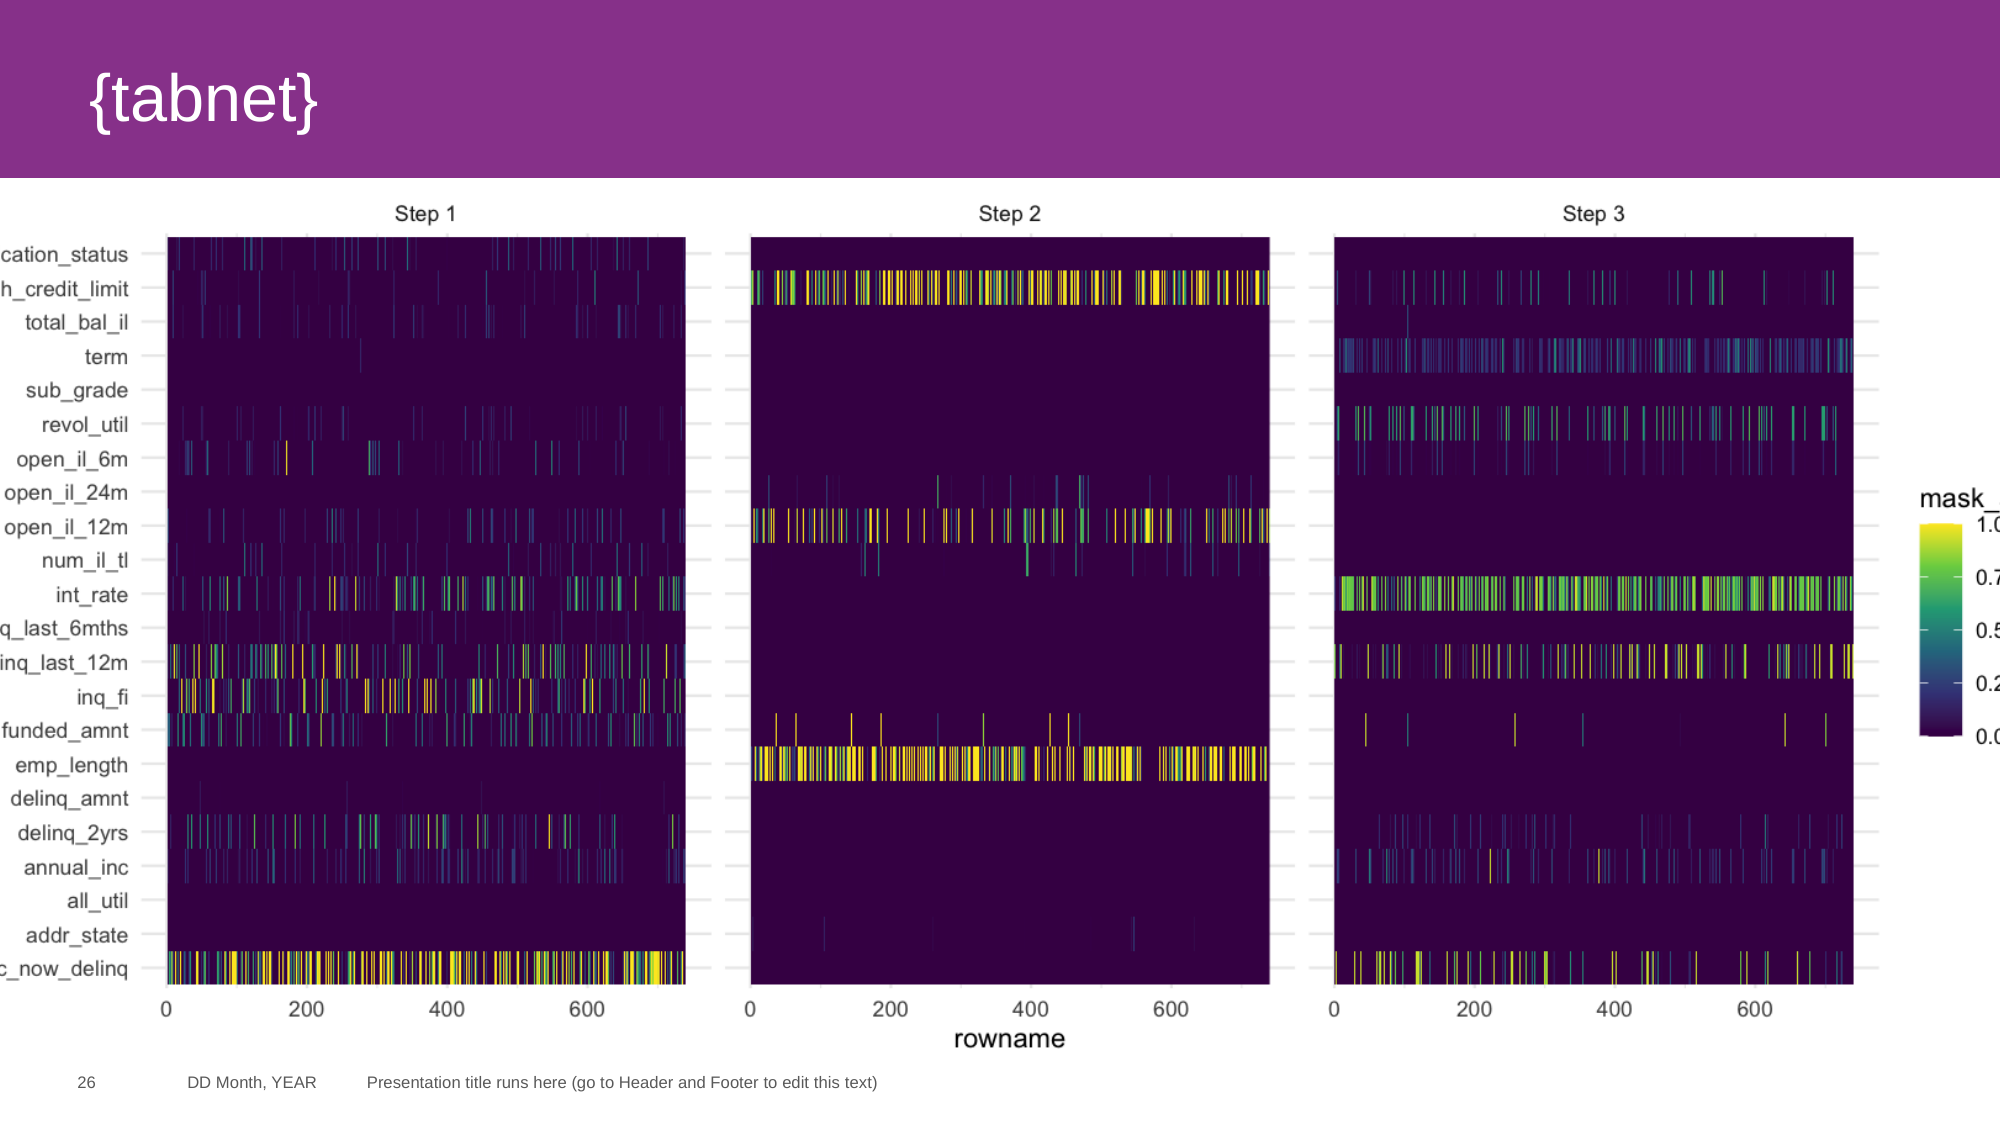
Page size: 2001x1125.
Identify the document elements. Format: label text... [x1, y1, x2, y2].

text_box Presentation title runs here (go to Header and Footer to edit this text) [366, 1066, 1728, 1093]
text_box DD Month, YEAR [127, 1066, 318, 1093]
picture [0, 178, 2000, 1066]
text_box {tabnet} [0, 0, 2000, 178]
text_box <number> [77, 1066, 126, 1093]
